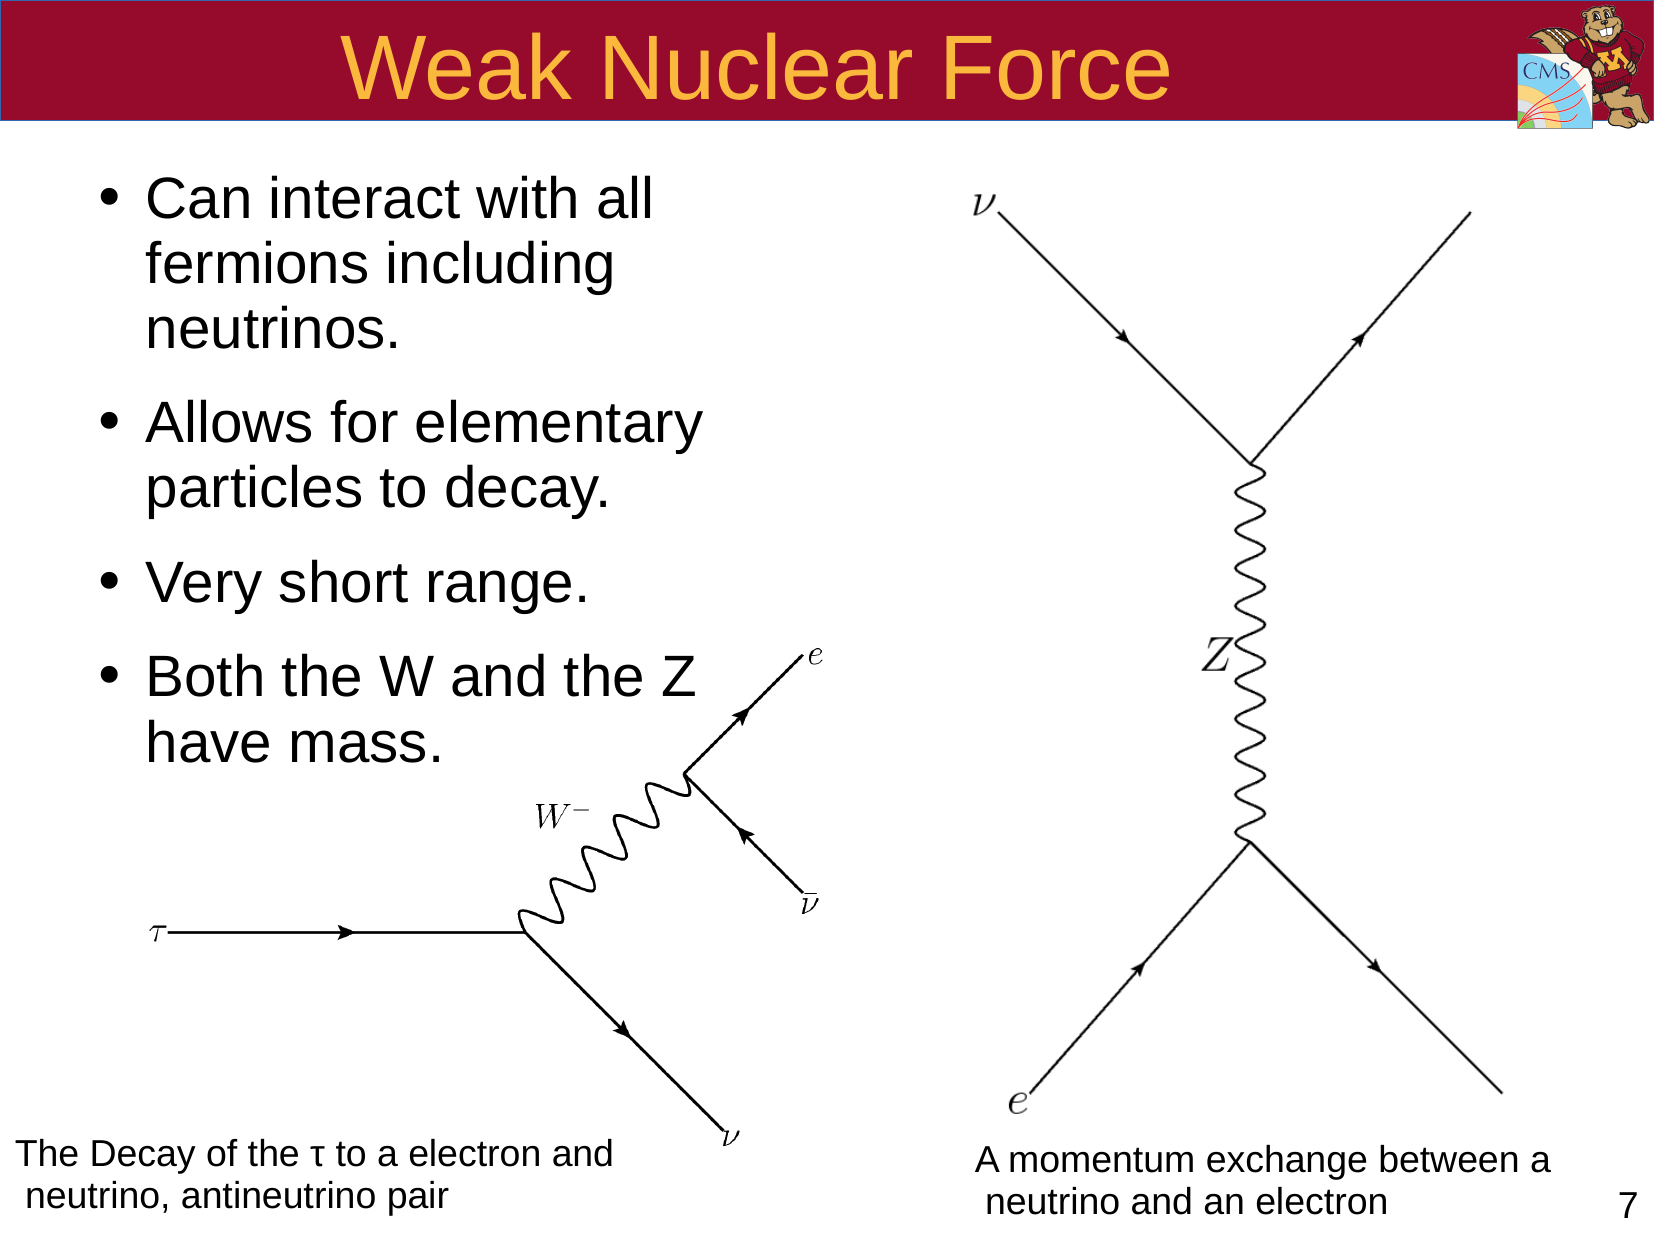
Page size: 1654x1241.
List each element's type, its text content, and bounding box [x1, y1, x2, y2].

picture [960, 191, 1509, 1126]
picture [146, 644, 826, 1147]
text_box A momentum exchange between a neutrino and an electron [960, 1131, 1565, 1231]
list Can interact with all fermions including neutrinos. Allows for elementary particles to decay. Very short range. Both the W and the Z have mass. [75, 165, 802, 886]
text_box The Decay of the τ to a electron and neutrino, antineutrino pair [0, 1125, 630, 1224]
title Weak Nuclear Force [0, 15, 1516, 121]
picture [1515, 0, 1652, 135]
